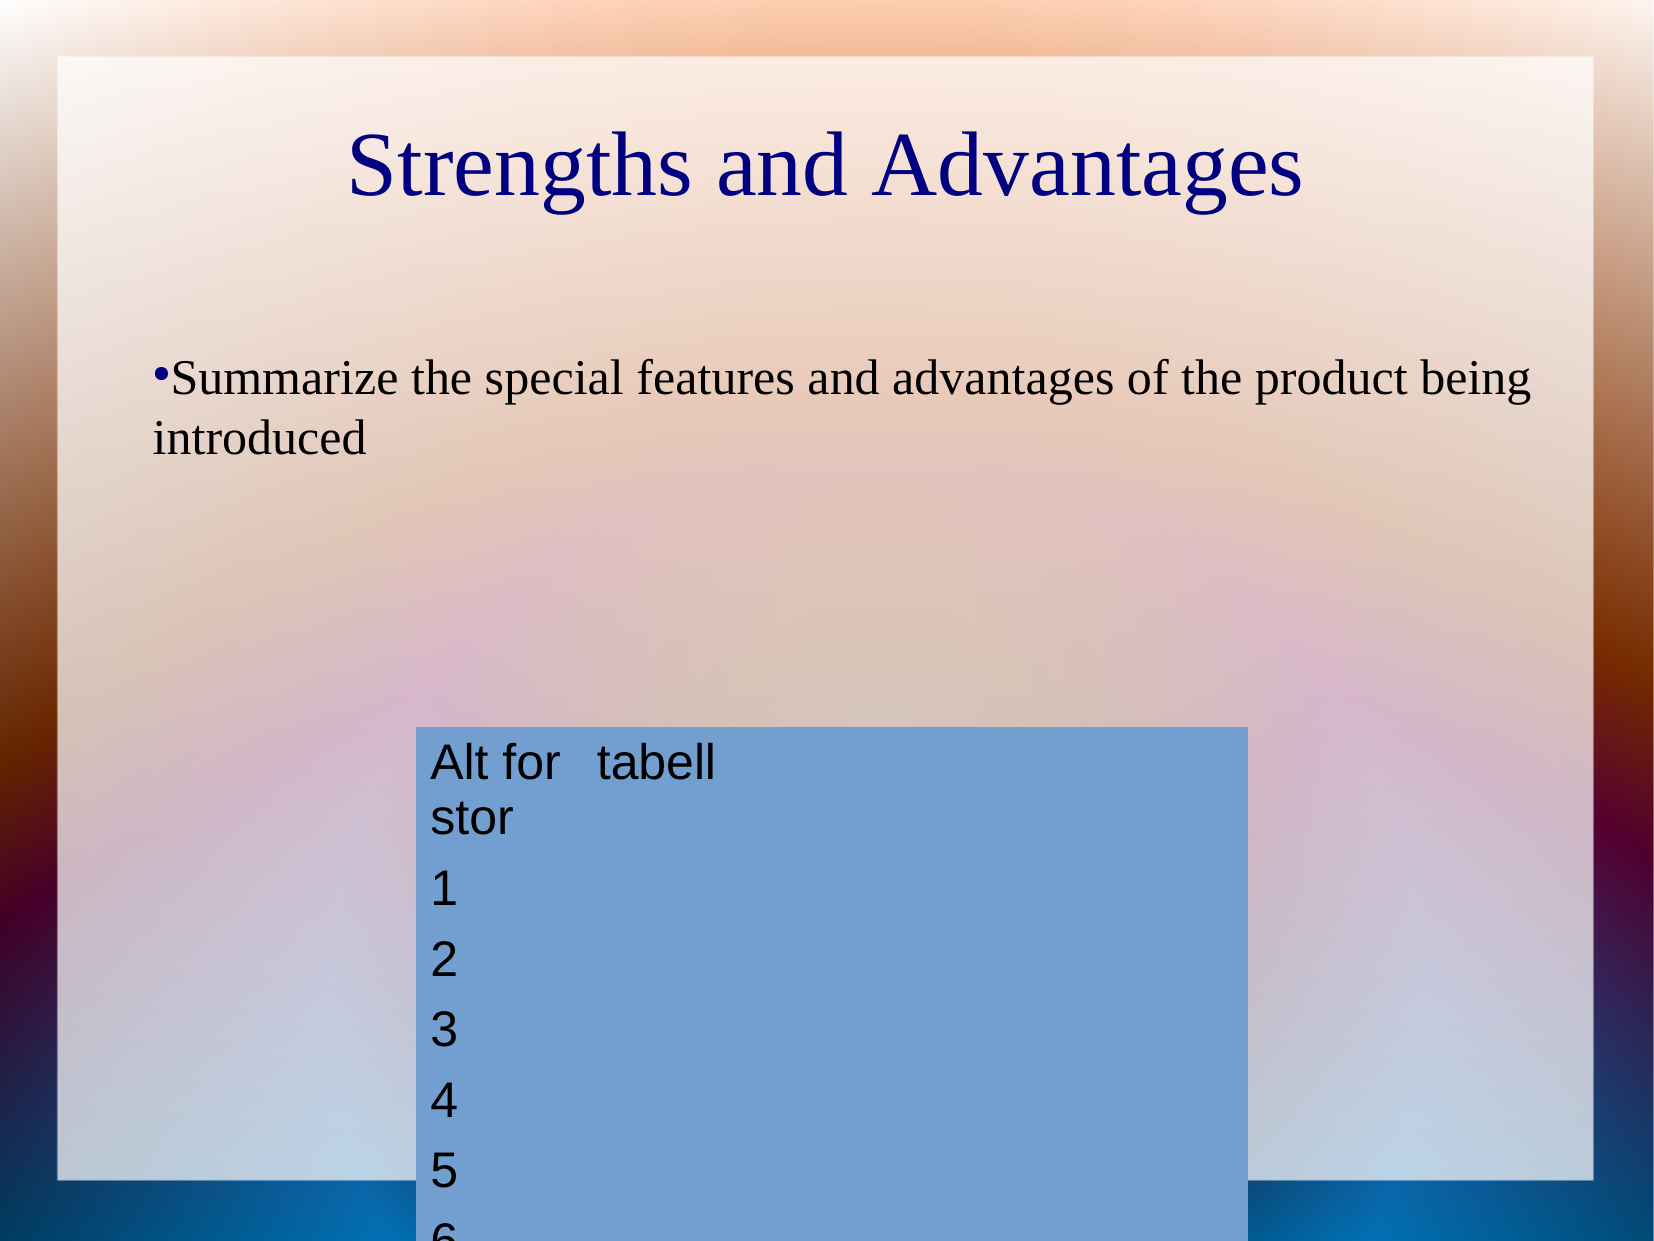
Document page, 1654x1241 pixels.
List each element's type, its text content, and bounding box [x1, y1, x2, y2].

table_cell [749, 1135, 915, 1206]
table_header [915, 727, 1082, 853]
table_cell [582, 1206, 749, 1241]
table_cell [582, 853, 749, 924]
table_cell [1082, 1206, 1248, 1241]
table_cell [749, 1065, 915, 1135]
table_cell [915, 994, 1082, 1065]
table_cell [915, 924, 1082, 994]
table_cell [1082, 924, 1248, 994]
table_cell [915, 853, 1082, 924]
table_cell [582, 994, 749, 1065]
table_cell [749, 994, 915, 1065]
table_cell 3 [416, 994, 582, 1065]
list Summarize the special features and advantages of the product being introduced [152, 344, 1534, 1127]
table_cell [1082, 1065, 1248, 1135]
table_header [1082, 727, 1248, 853]
table_cell [915, 1206, 1082, 1241]
table_cell [749, 924, 915, 994]
table_cell [749, 853, 915, 924]
title Strengths and Advantages [82, 55, 1571, 263]
table_cell [582, 924, 749, 994]
table_cell [582, 1065, 749, 1135]
table_cell 6 [416, 1206, 582, 1241]
table_cell [582, 1135, 749, 1206]
table_header Alt for stor [416, 727, 582, 853]
table_cell 2 [416, 924, 582, 994]
table_cell [1082, 994, 1248, 1065]
table_cell 4 [416, 1065, 582, 1135]
table_cell [915, 1135, 1082, 1206]
table_cell 5 [416, 1135, 582, 1206]
table_cell [1082, 853, 1248, 924]
table_cell [915, 1065, 1082, 1135]
table_header tabell [582, 727, 749, 853]
table_header [749, 727, 915, 853]
table_cell 1 [416, 853, 582, 924]
table_cell [749, 1206, 915, 1241]
table_cell [1082, 1135, 1248, 1206]
